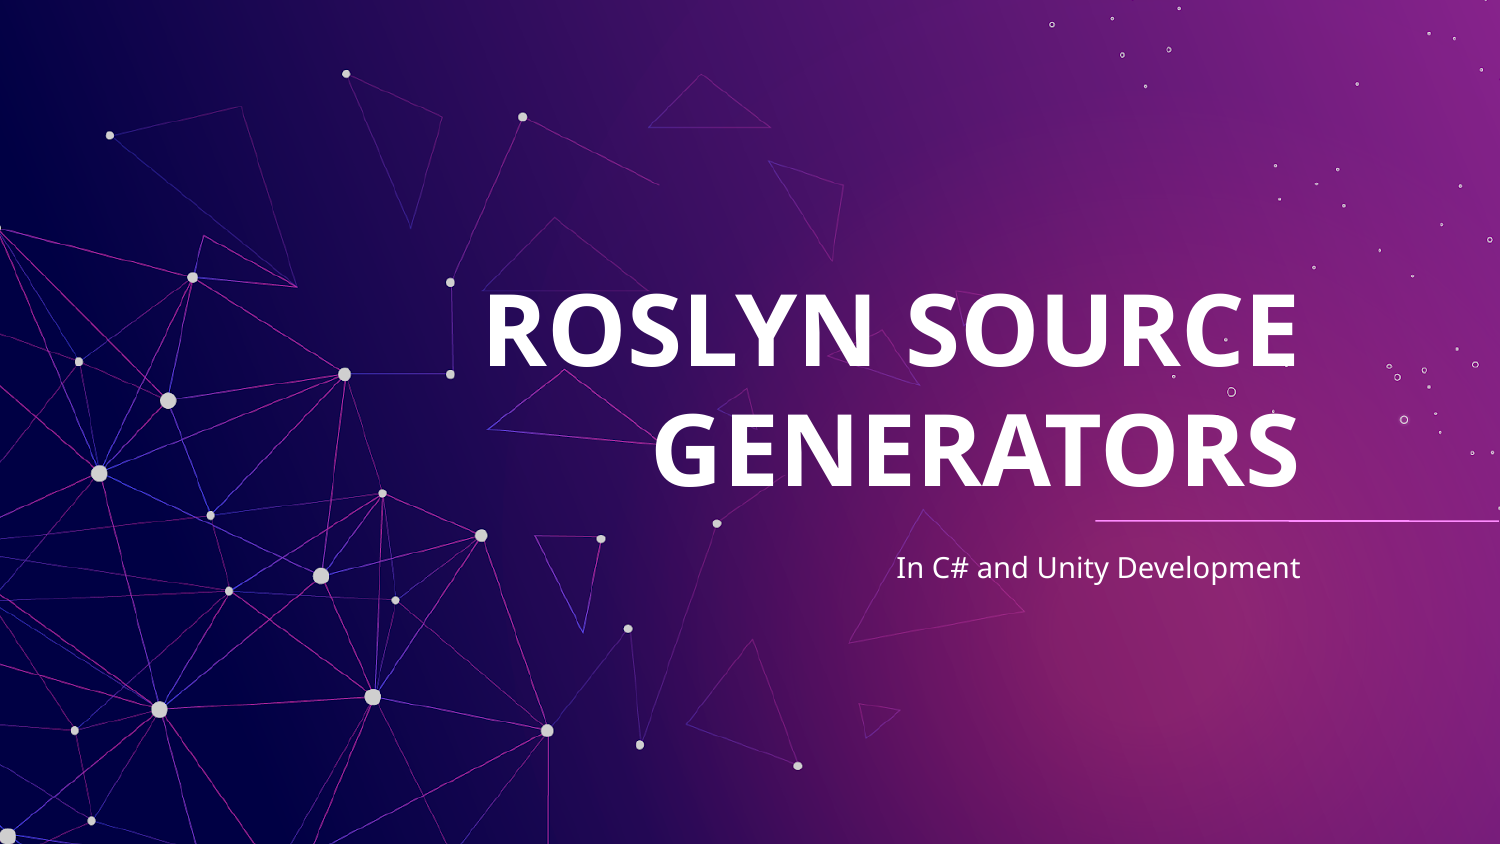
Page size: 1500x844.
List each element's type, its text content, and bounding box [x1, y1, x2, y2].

subtitle In C# and Unity Development [602, 481, 1316, 599]
picture [0, 0, 1500, 844]
title ROSLYN SOURCE GENERATORS [186, 228, 1317, 521]
